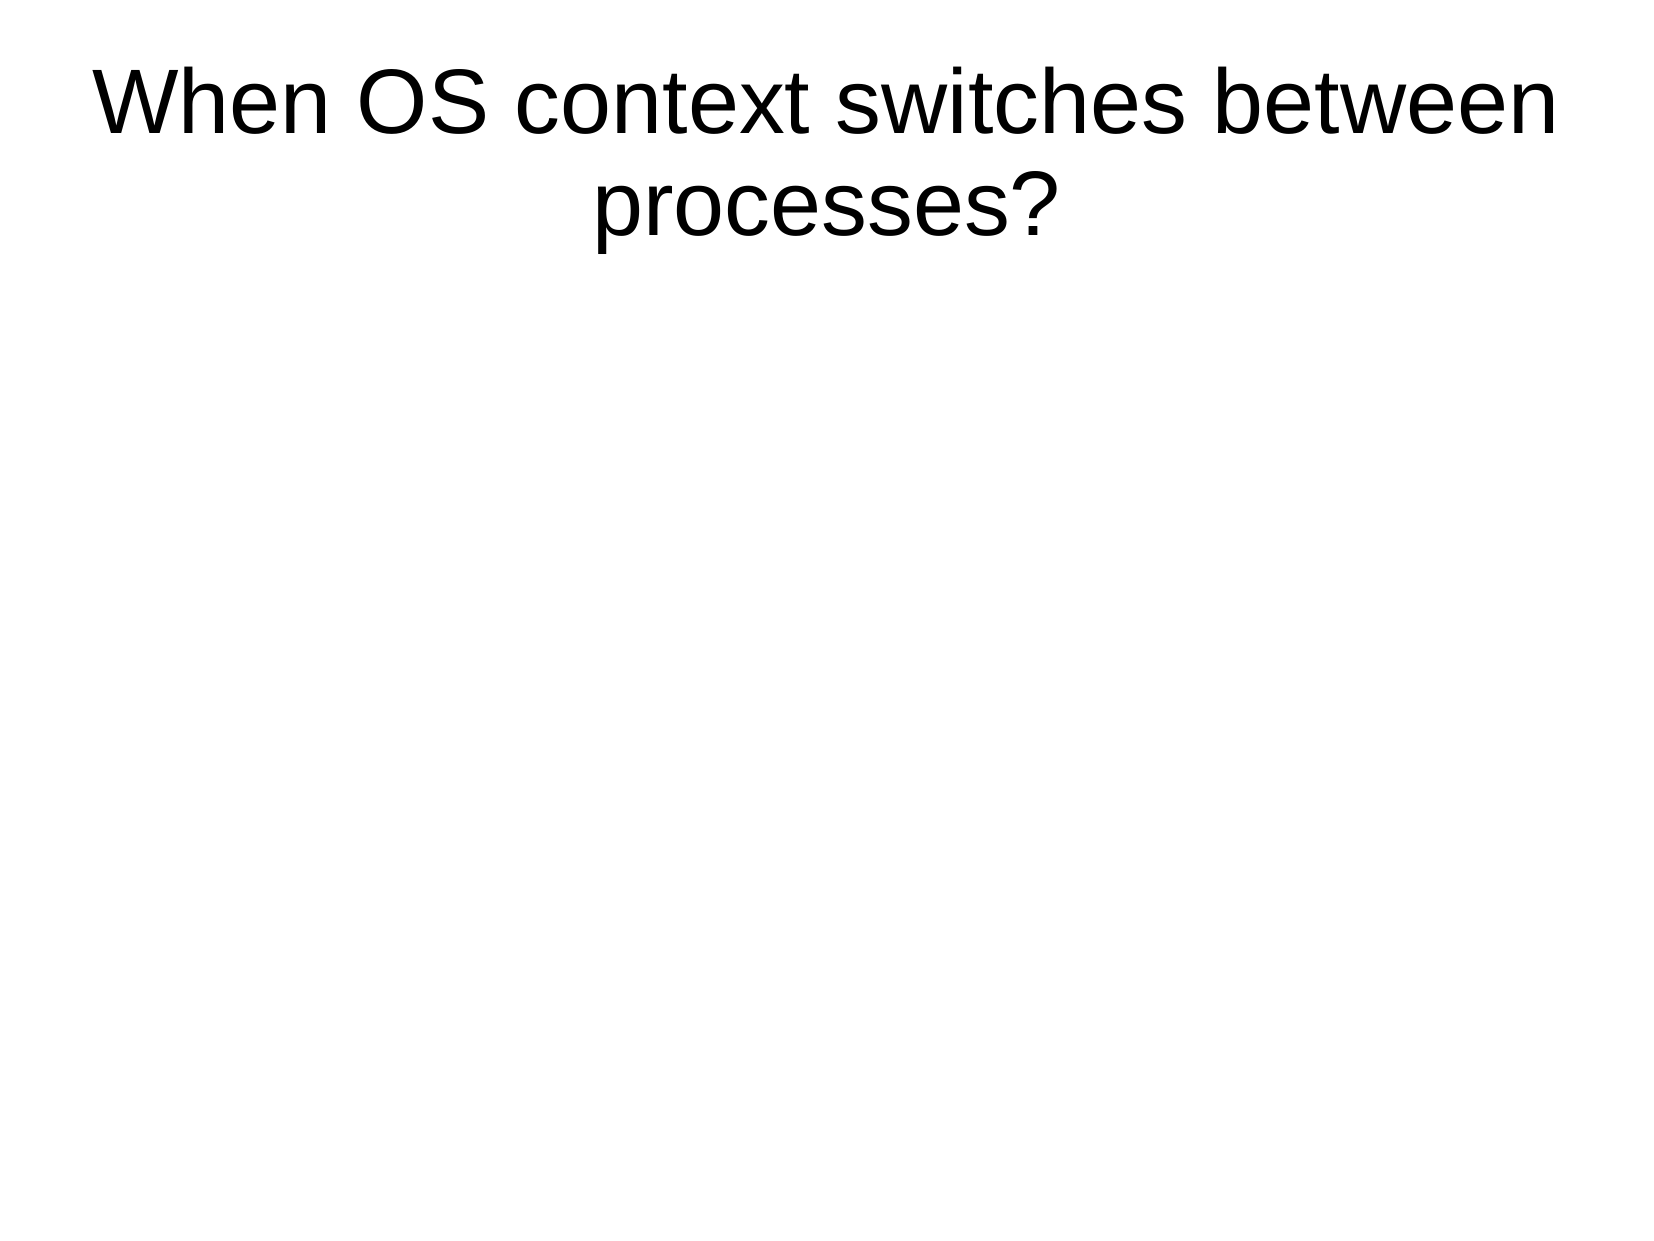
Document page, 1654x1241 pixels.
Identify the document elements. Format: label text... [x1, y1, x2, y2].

title When OS context switches between processes? [82, 49, 1571, 257]
